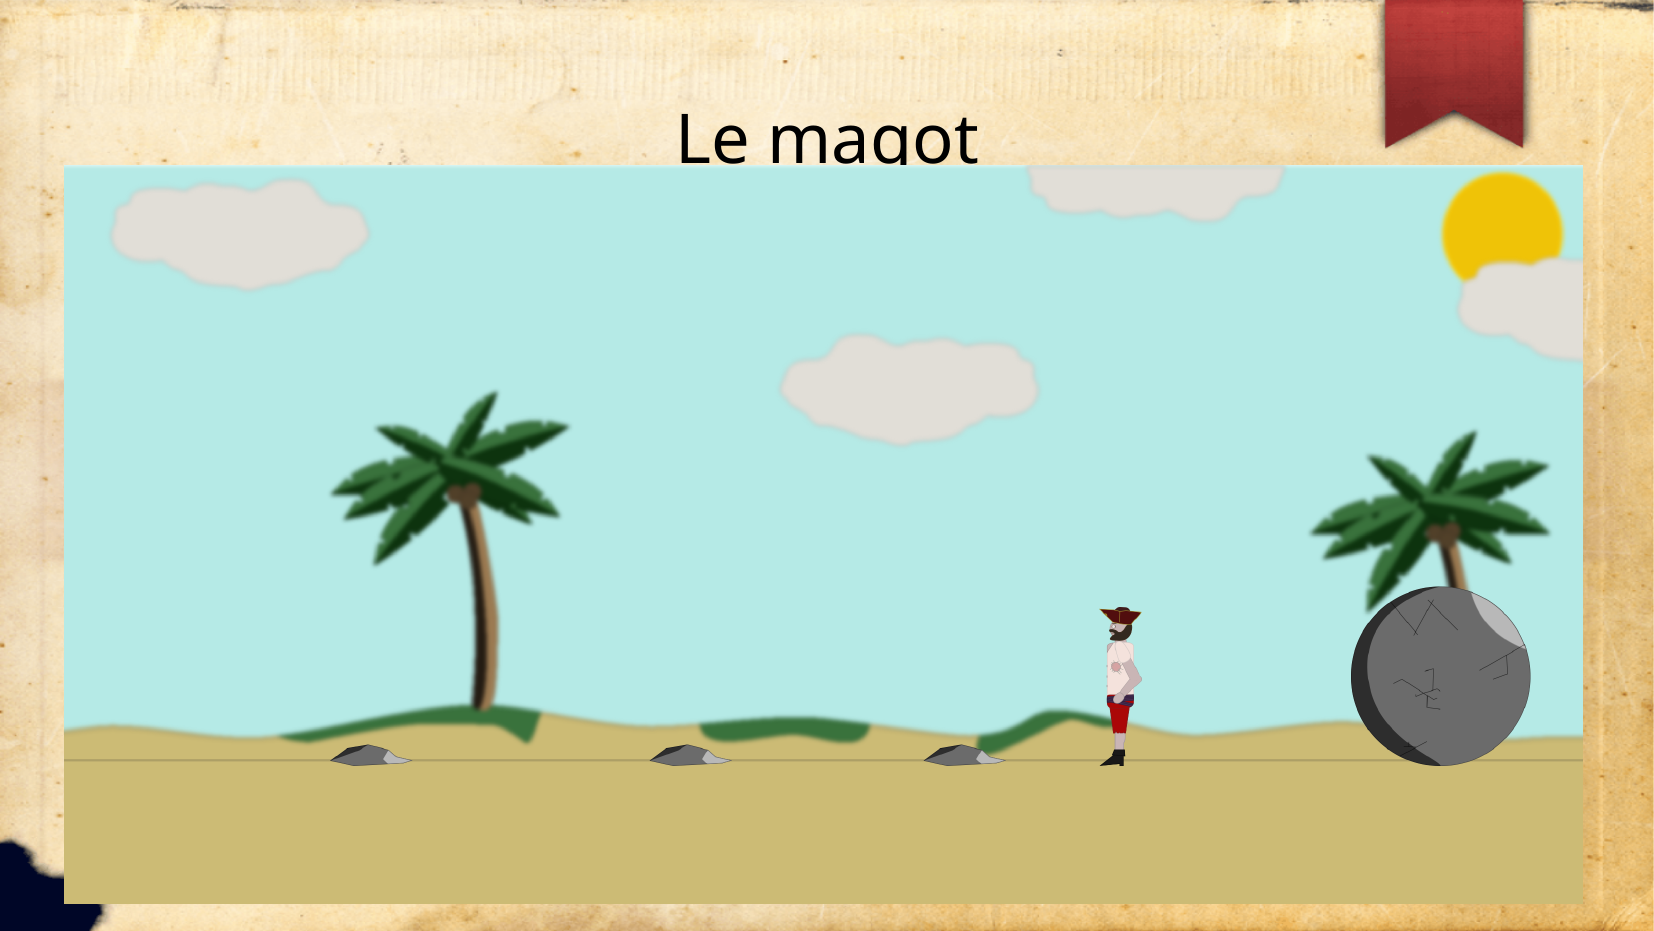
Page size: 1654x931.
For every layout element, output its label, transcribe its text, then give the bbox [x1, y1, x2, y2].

picture [0, 0, 1654, 931]
title Le magot [82, 59, 1571, 165]
